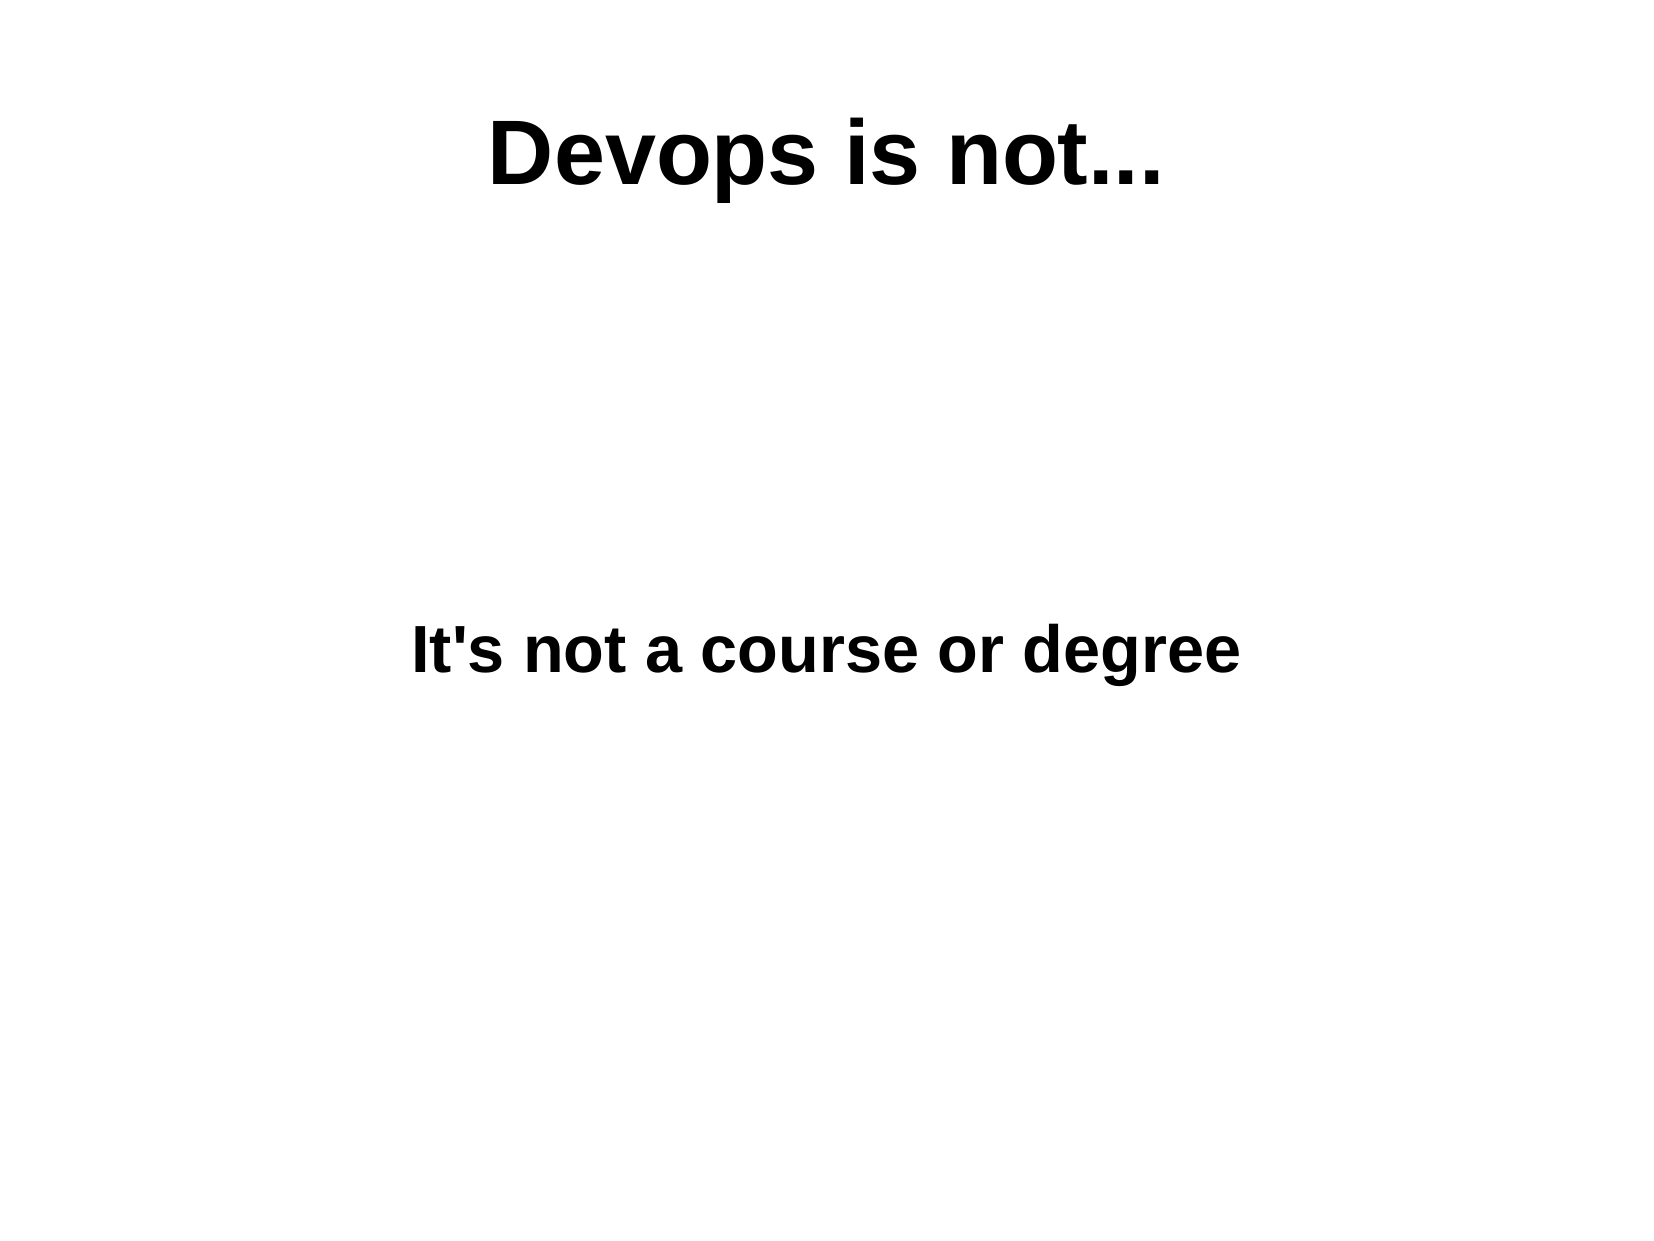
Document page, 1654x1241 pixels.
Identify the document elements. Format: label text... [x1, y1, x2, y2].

subtitle It's not a course or degree [82, 290, 1571, 1010]
title Devops is not... [82, 49, 1571, 257]
